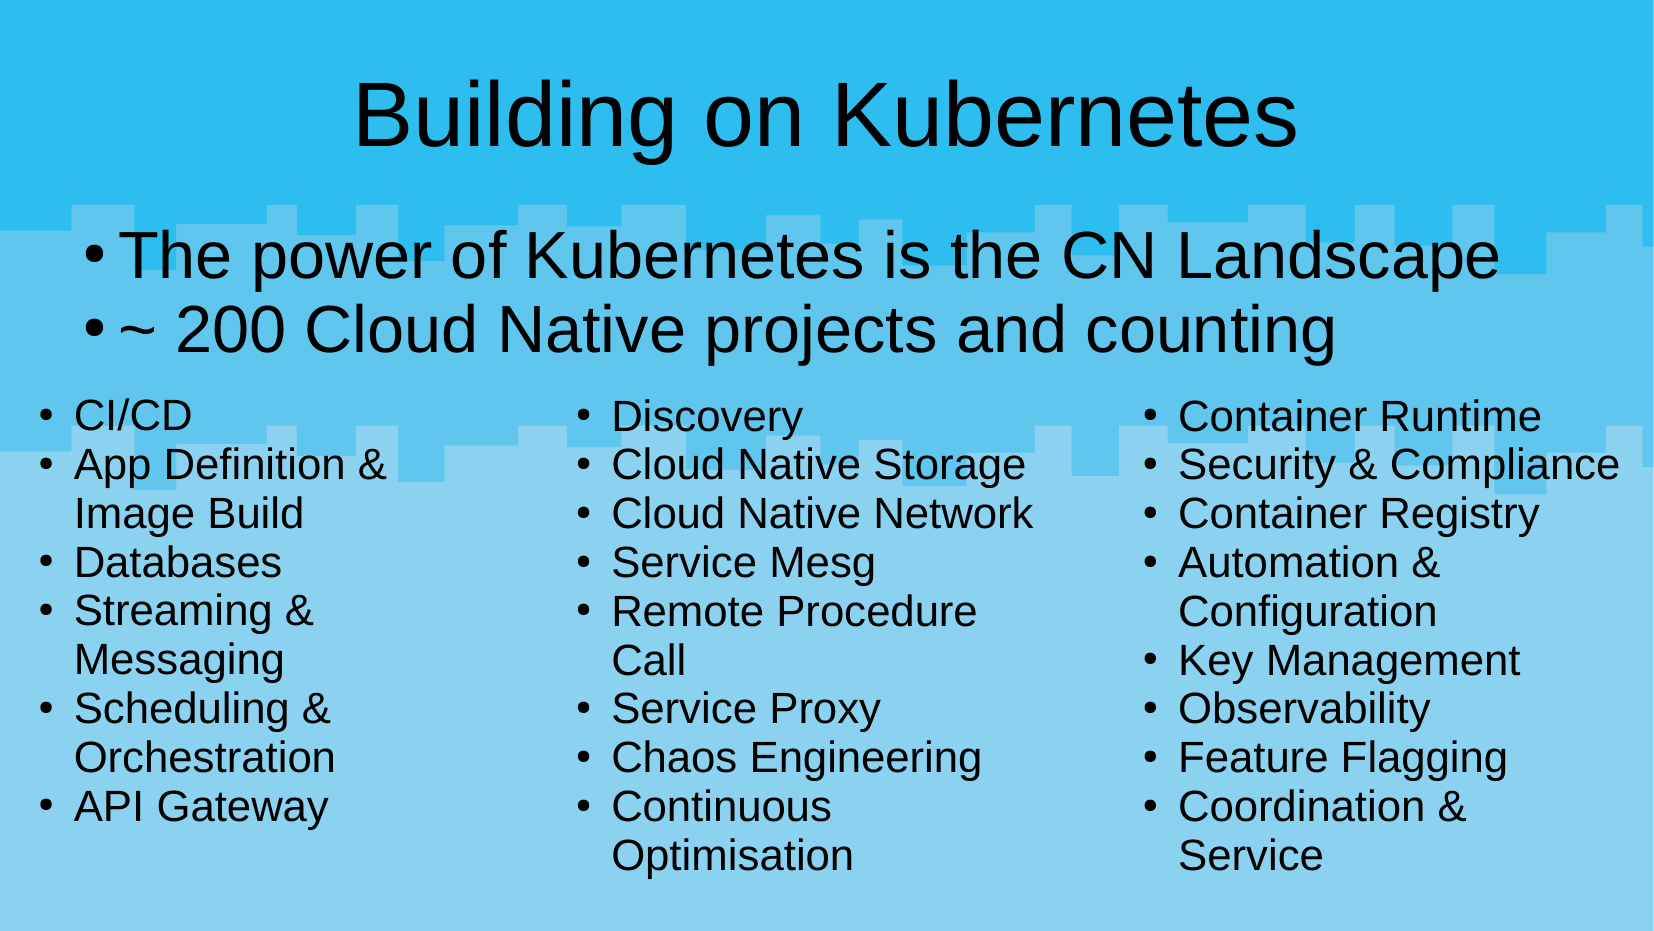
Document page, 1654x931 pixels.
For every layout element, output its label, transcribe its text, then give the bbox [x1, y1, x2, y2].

subtitle The power of Kubernetes is the CN Landscape ~ 200 Cloud Native projects and counting [82, 217, 1571, 442]
picture [0, 0, 1654, 931]
text_box Container Runtime Security & Compliance Container Registry Automation & Configuration Key Management Observability Feature Flagging Coordination & Service [1127, 384, 1636, 887]
text_box Discovery Cloud Native Storage Cloud Native Network Service Mesg Remote Procedure Call Service Proxy Chaos Engineering Continuous Optimisation [561, 384, 1069, 887]
text_box CI/CD App Definition & Image Build Databases Streaming & Messaging Scheduling & Orchestration API Gateway [23, 383, 532, 878]
title Building on Kubernetes [82, 37, 1571, 193]
